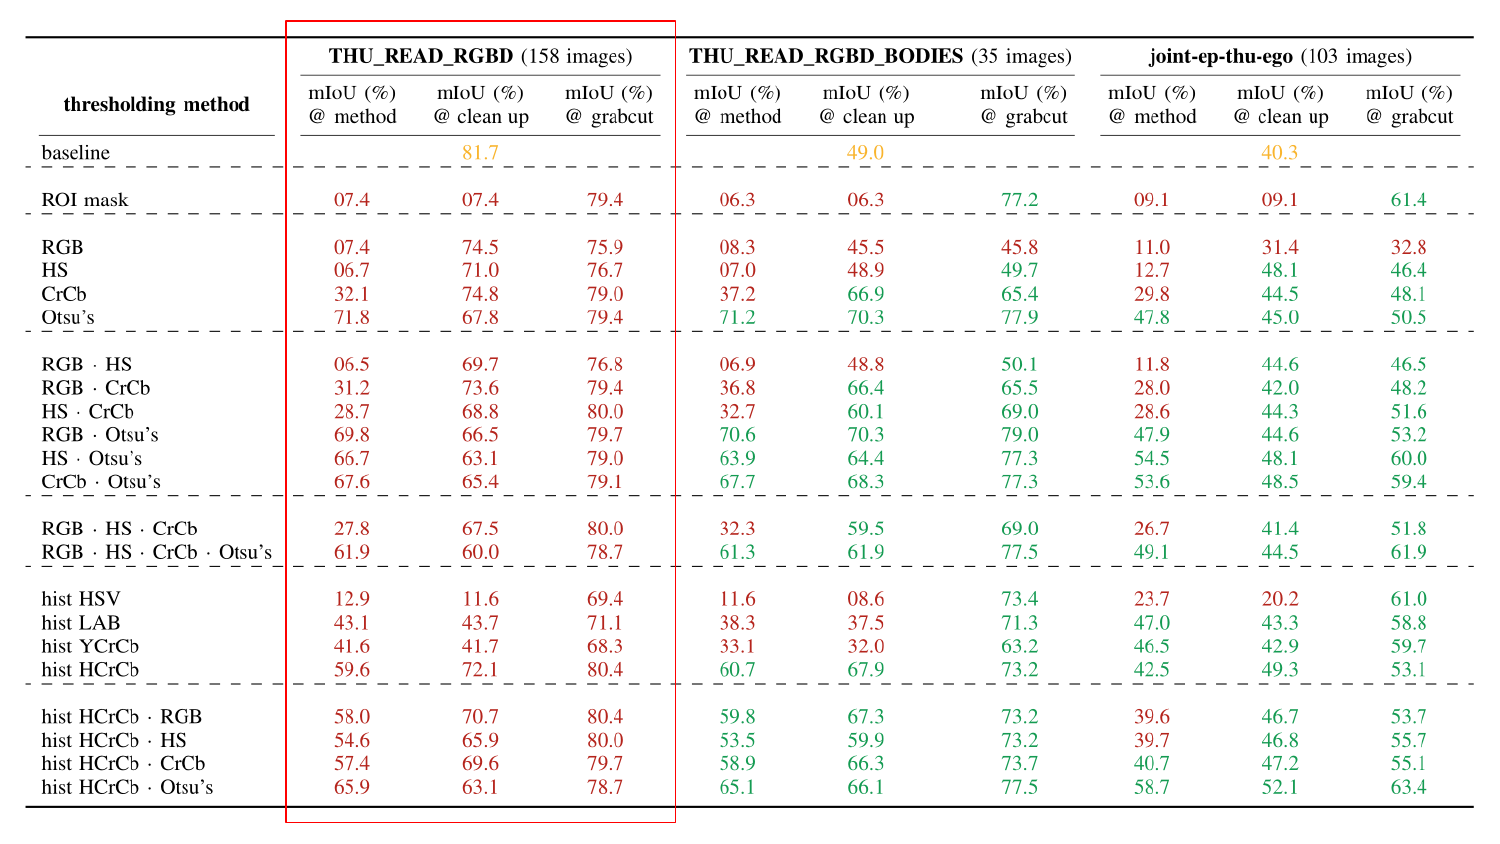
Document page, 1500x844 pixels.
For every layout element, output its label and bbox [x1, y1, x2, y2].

picture [676, 34, 1475, 809]
picture [24, 34, 285, 809]
picture [287, 34, 675, 809]
